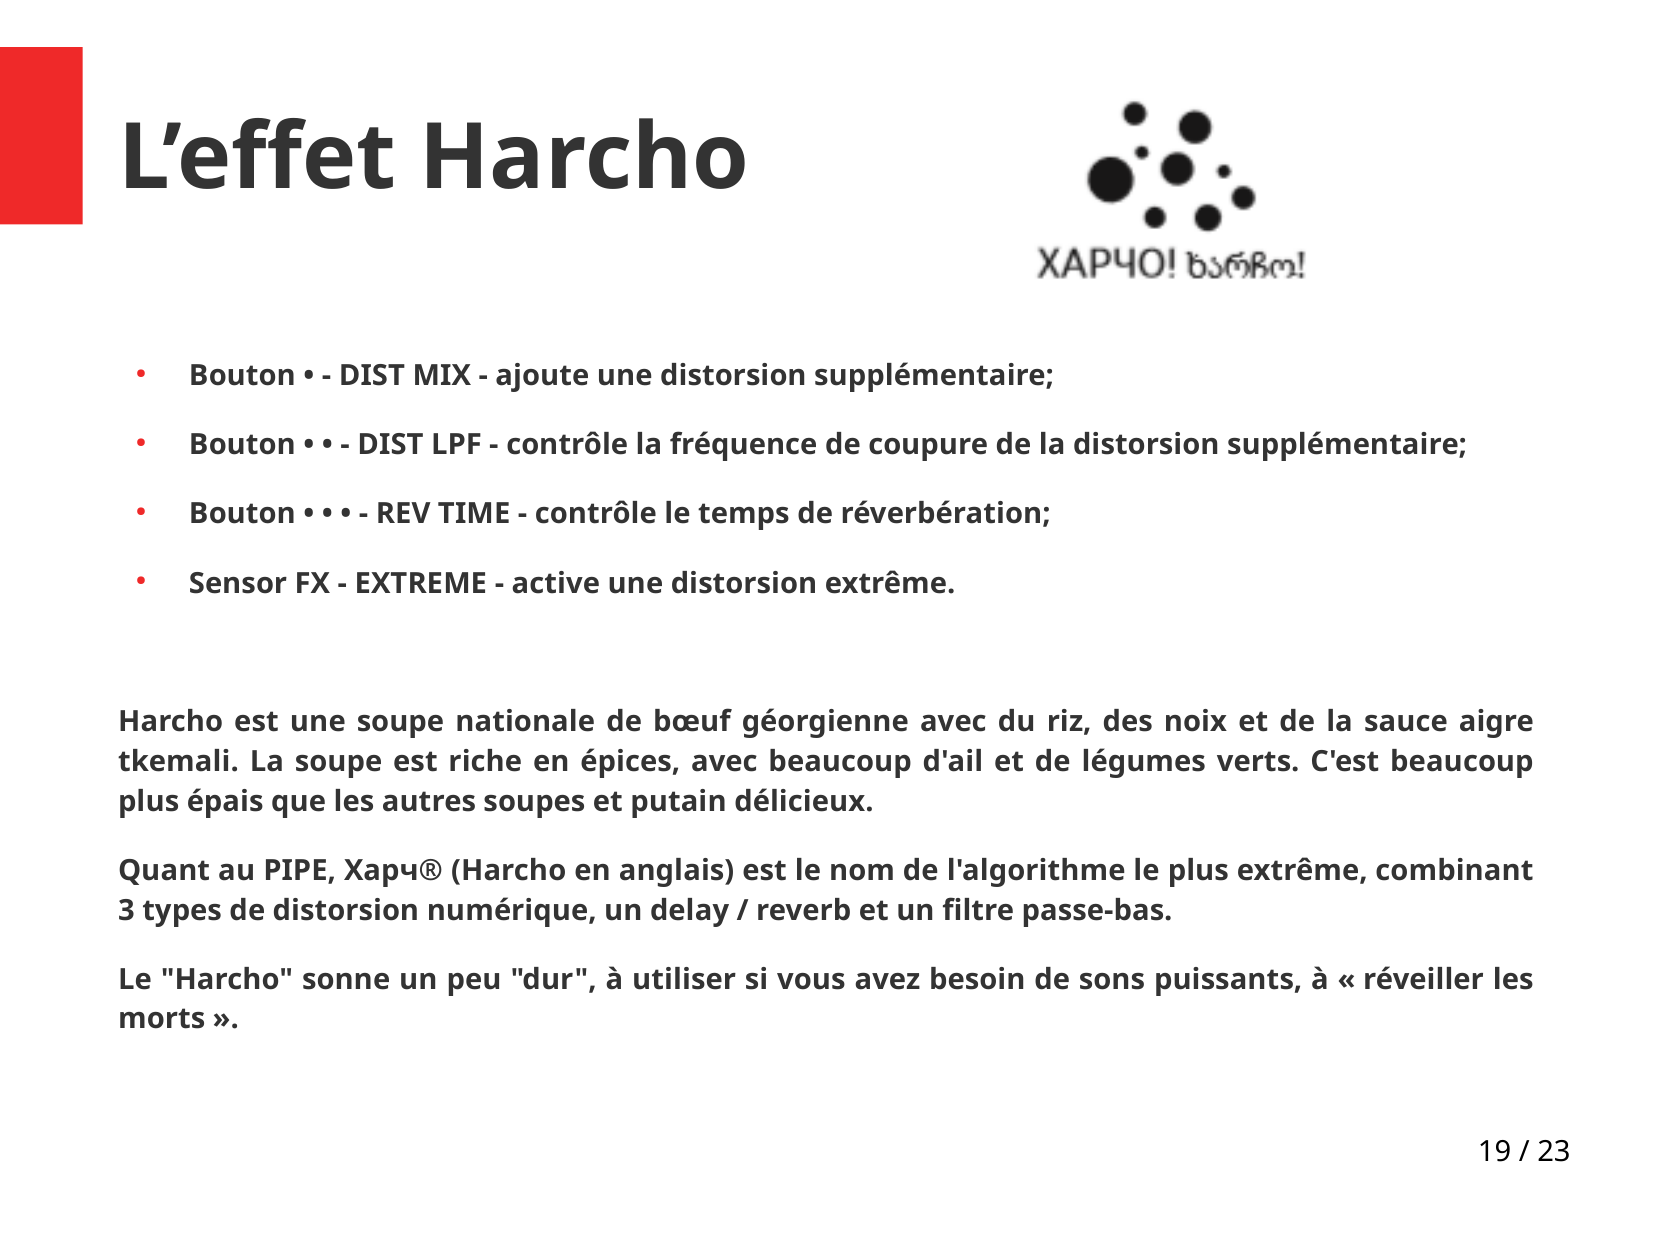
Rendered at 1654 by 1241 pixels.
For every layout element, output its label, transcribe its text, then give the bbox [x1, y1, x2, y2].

title L’effet Harcho [118, 49, 1571, 257]
list Bouton • - DIST MIX - ajoute une distorsion supplémentaire; Bouton • • - DIST LPF - contrôle la fréquence de coupure de la distorsion supplémentaire; Bouton • • • - REV TIME - contrôle le temps de réverbération; Sensor FX - EXTREME - active une distorsion extrême. Harcho est une soupe nationale de bœuf géorgienne avec du riz, des noix et de la sauce aigre tkemali. La soupe est riche en épices, avec beaucoup d'ail et de légumes verts. C'est beaucoup plus épais que les autres soupes et putain délicieux. Quant au PIPE, Харч® (Harcho en anglais) est le nom de l'algorithme le plus extrême, combinant 3 types de distorsion numérique, un delay / reverb et un filtre passe-bas. Le "Harcho" sonne un peu "dur", à utiliser si vous avez besoin de sons puissants, à « réveiller les morts ». [118, 354, 1536, 1074]
picture [1023, 71, 1327, 308]
